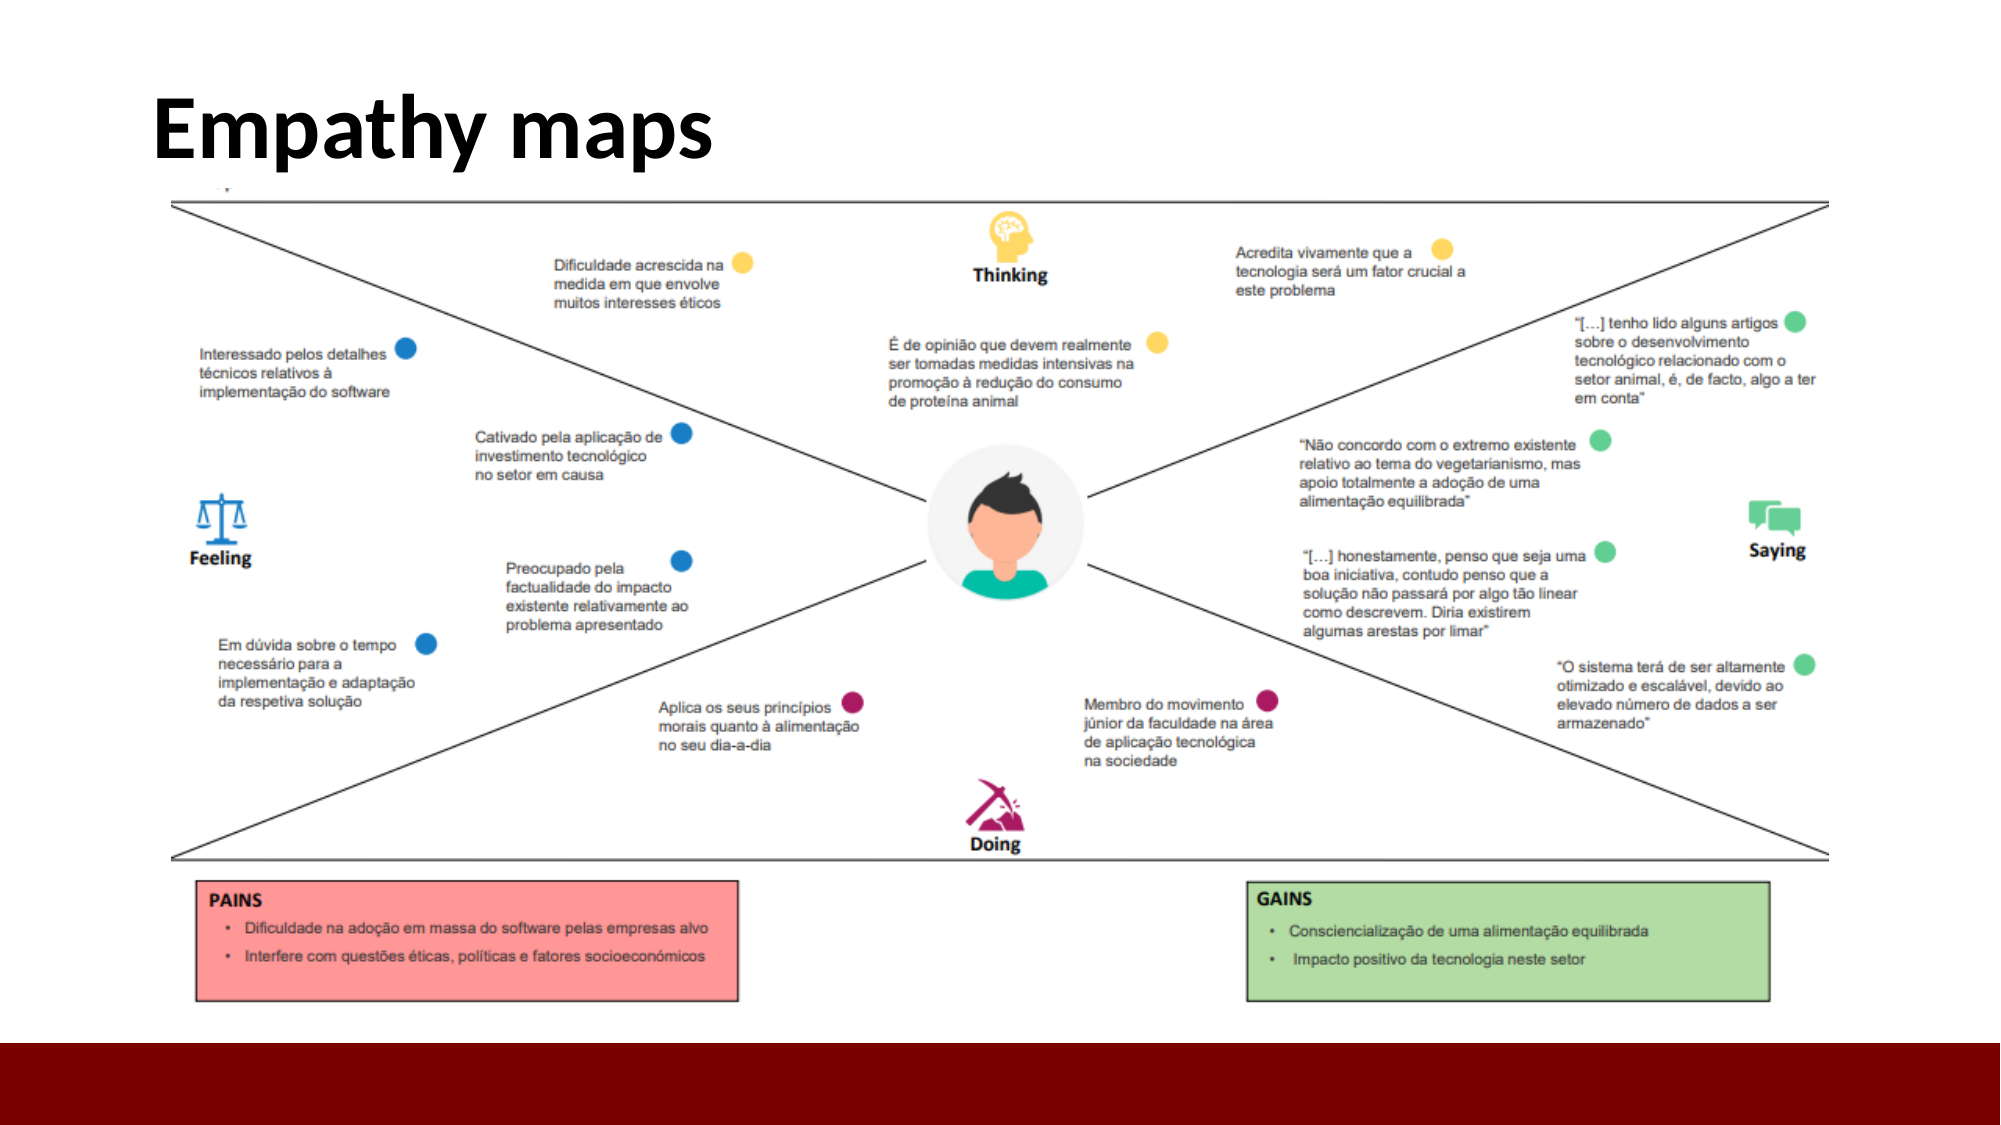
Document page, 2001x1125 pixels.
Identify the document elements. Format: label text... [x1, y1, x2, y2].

text_box [0, 1043, 2000, 1125]
title Empathy maps [137, 20, 1863, 238]
picture [171, 238, 1829, 1043]
